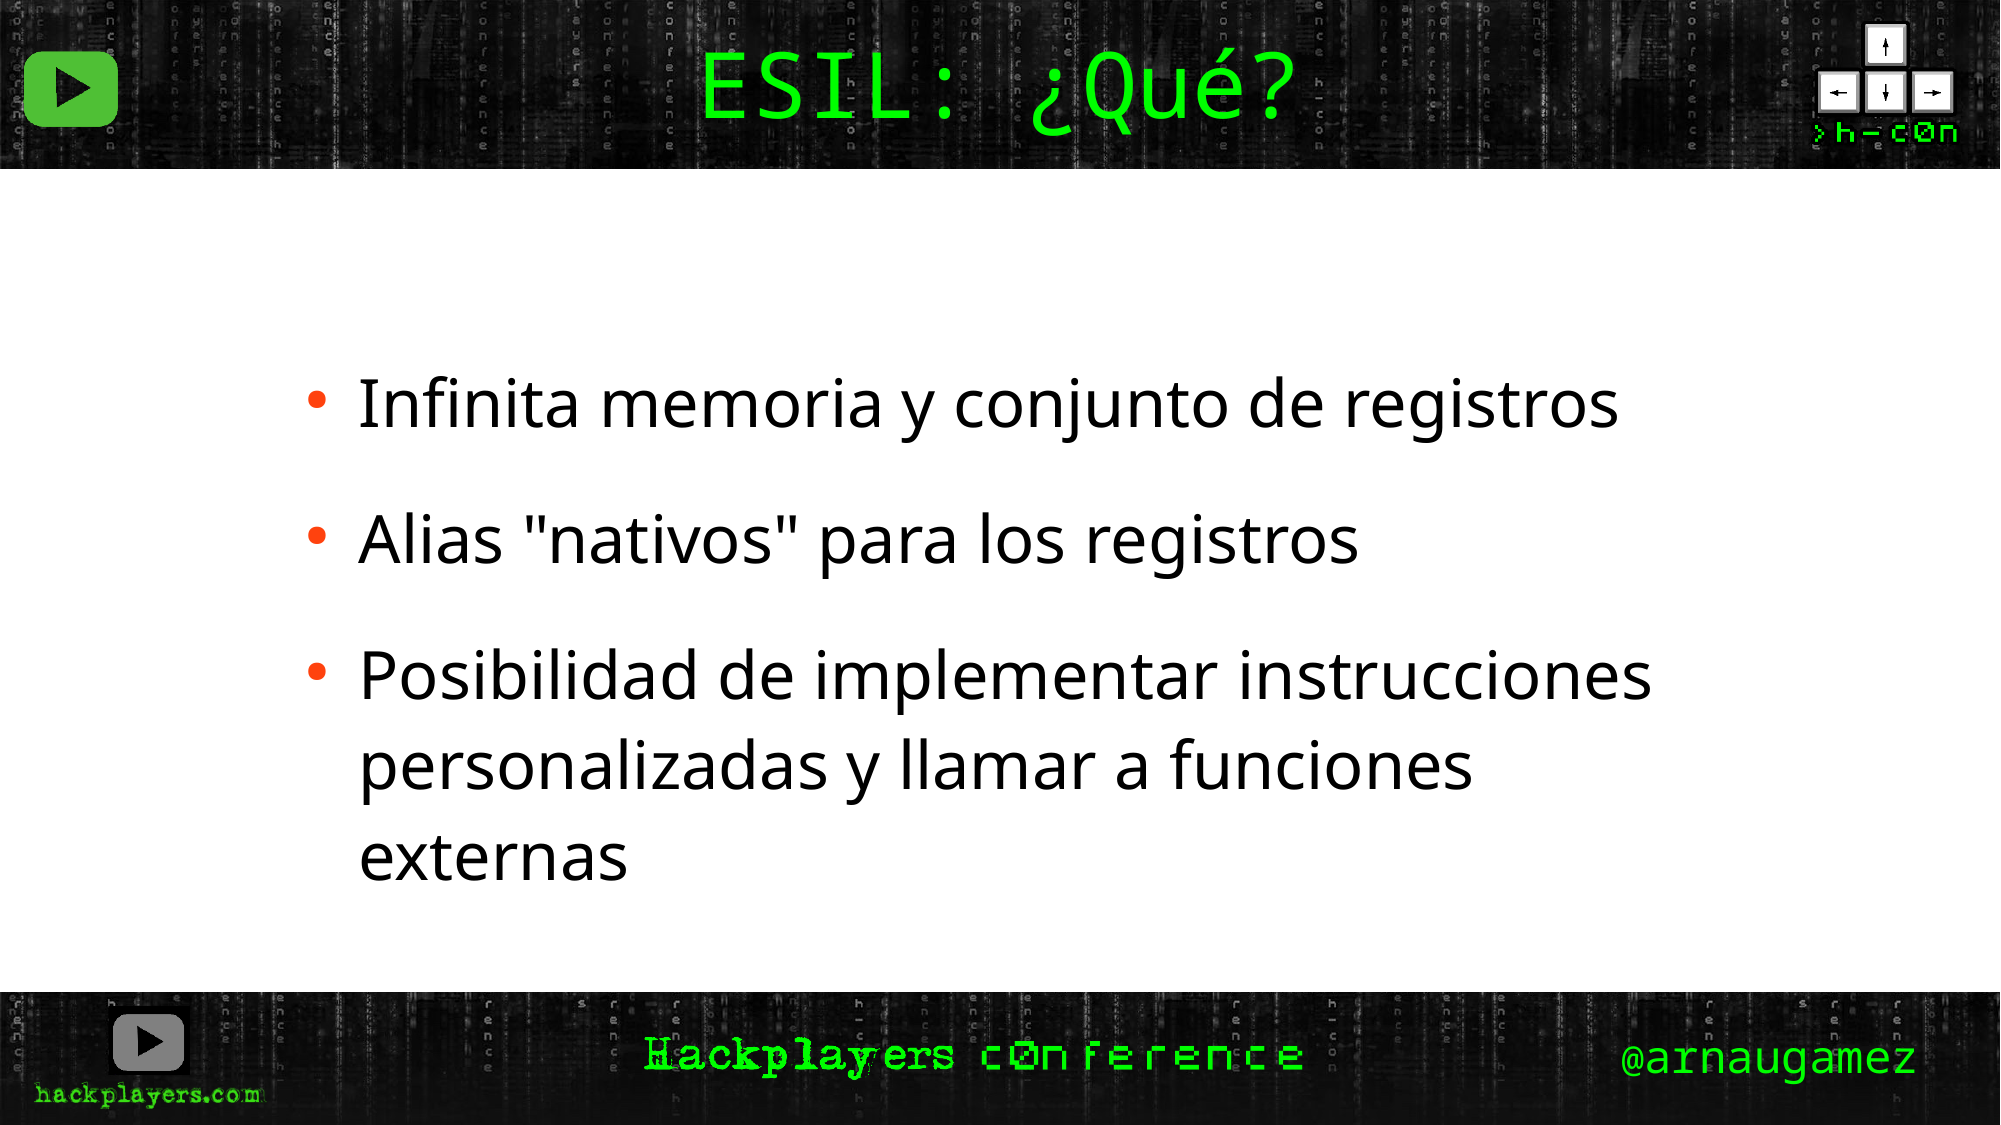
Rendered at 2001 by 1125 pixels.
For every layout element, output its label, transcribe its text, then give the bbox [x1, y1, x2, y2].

picture [0, 992, 2000, 1125]
picture [0, 0, 2000, 169]
list Infinita memoria y conjunto de registros Alias "nativos" para los registros Posibilidad de implementar instrucciones personalizadas y llamar a funciones externas [287, 356, 1713, 769]
title ESIL: ¿Qué? [256, 0, 1745, 166]
